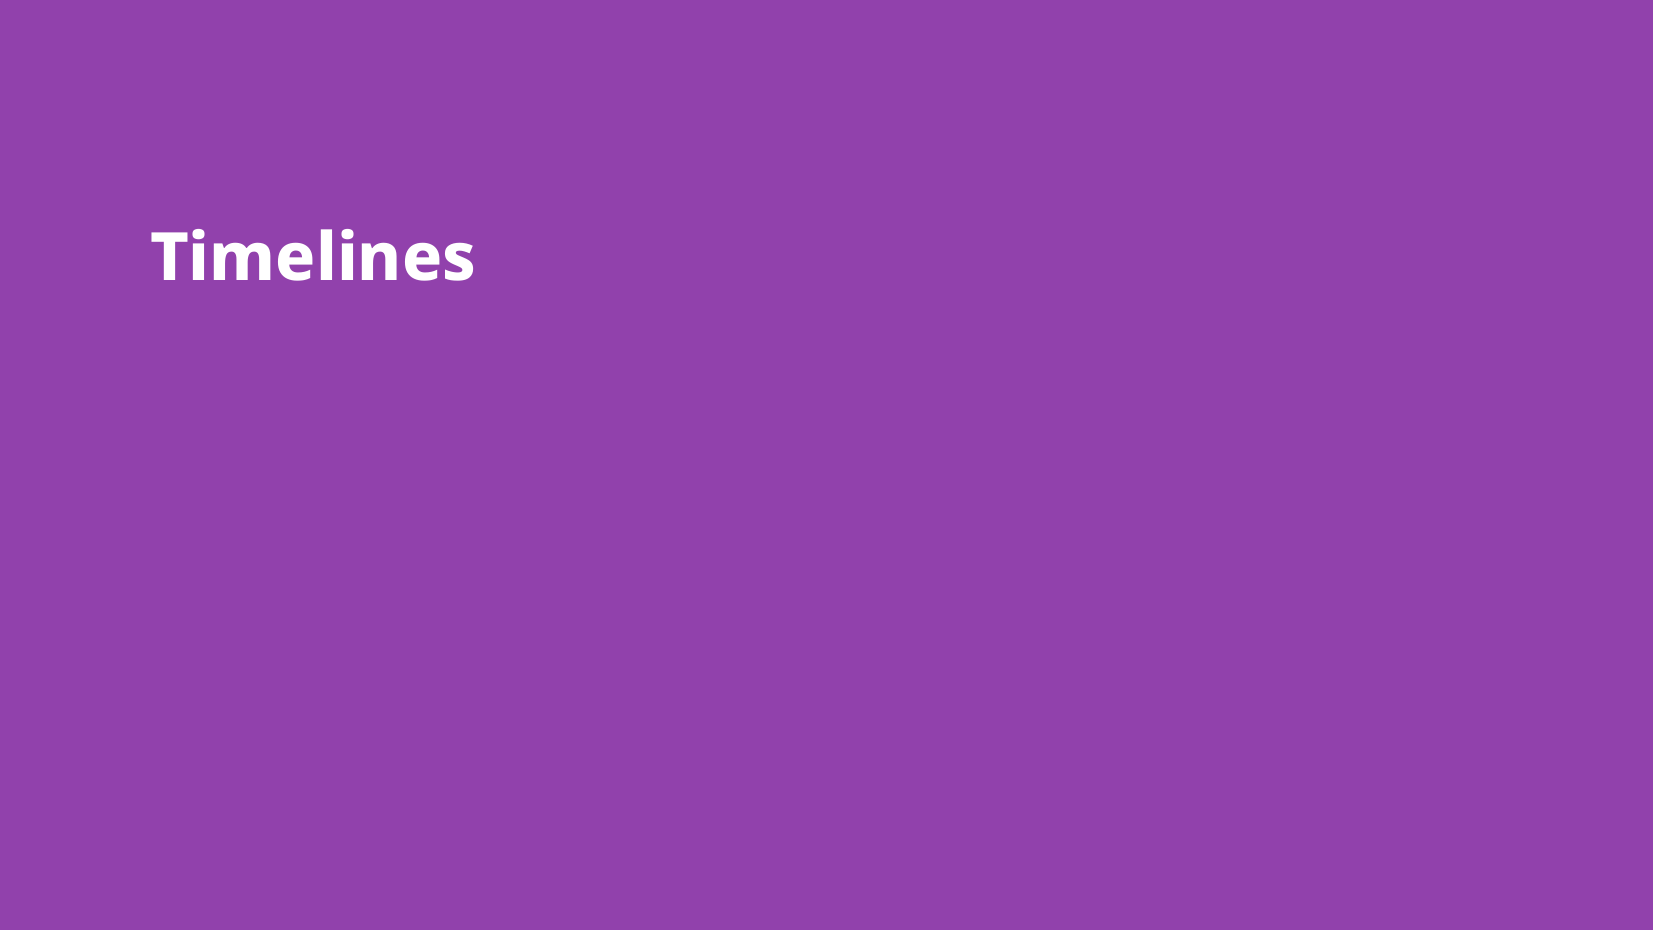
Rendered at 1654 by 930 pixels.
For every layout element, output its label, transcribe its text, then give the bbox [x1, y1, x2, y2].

title Timelines [150, 144, 1501, 301]
